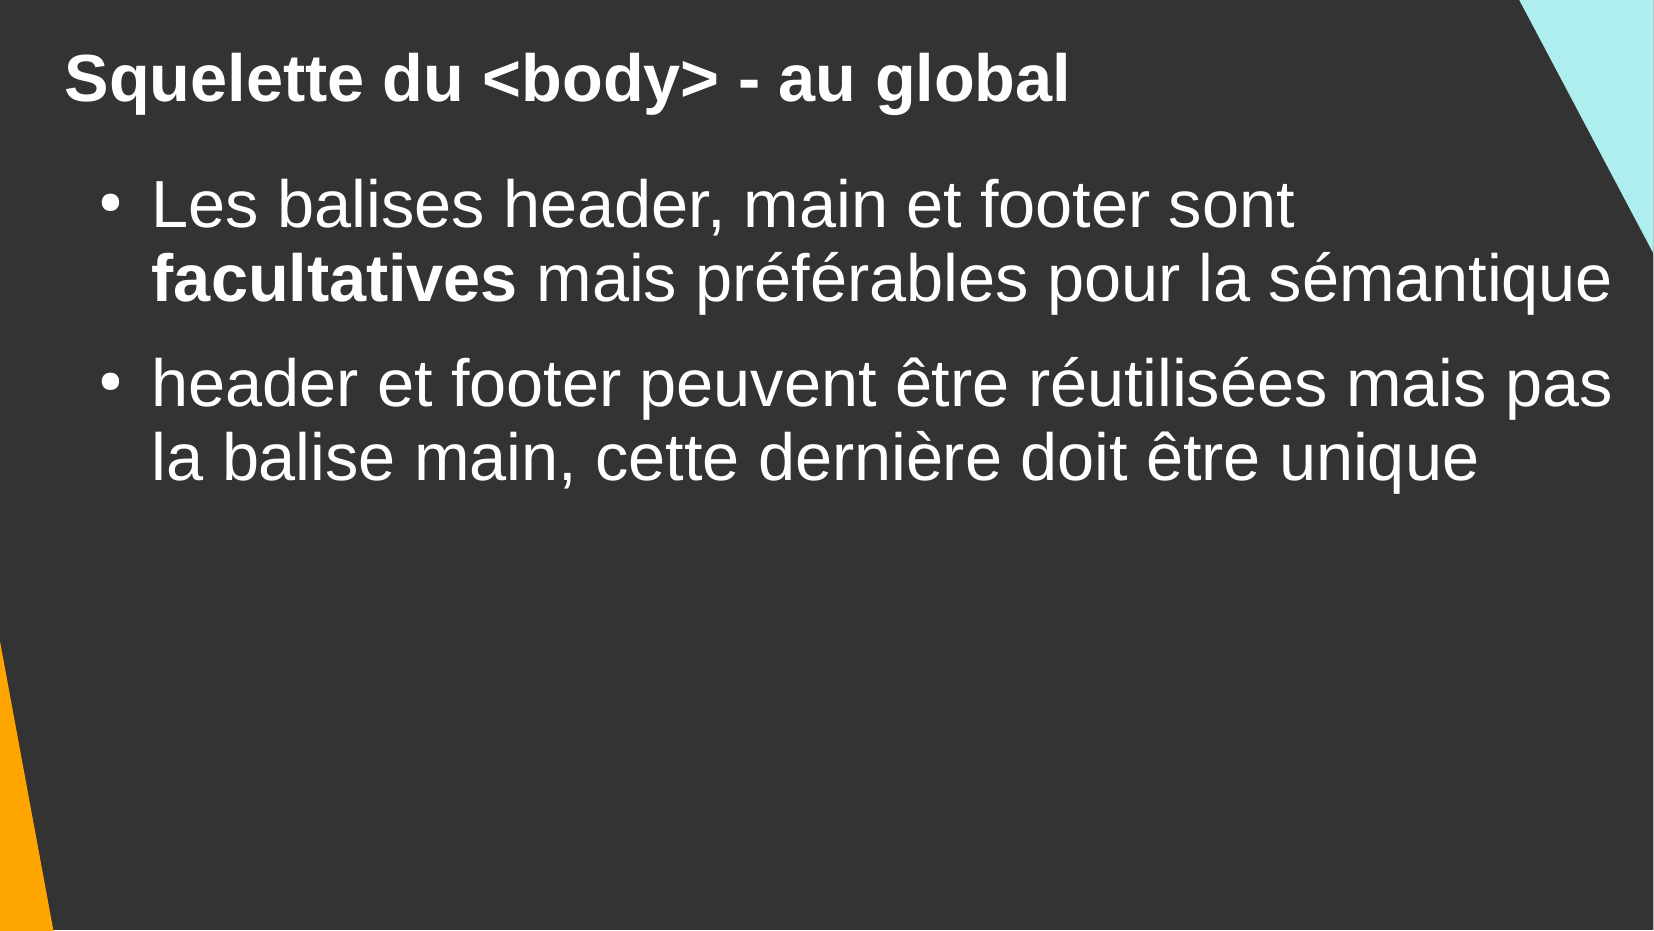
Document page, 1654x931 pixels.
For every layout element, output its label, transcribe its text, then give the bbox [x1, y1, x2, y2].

title Squelette du <body> - au global [64, 40, 1553, 125]
list Les balises header, main et footer sont facultatives mais préférables pour la sémantique header et footer peuvent être réutilisées mais pas la balise main, cette dernière doit être unique [80, 166, 1636, 626]
text_box [1519, 0, 1654, 255]
text_box [0, 641, 54, 931]
